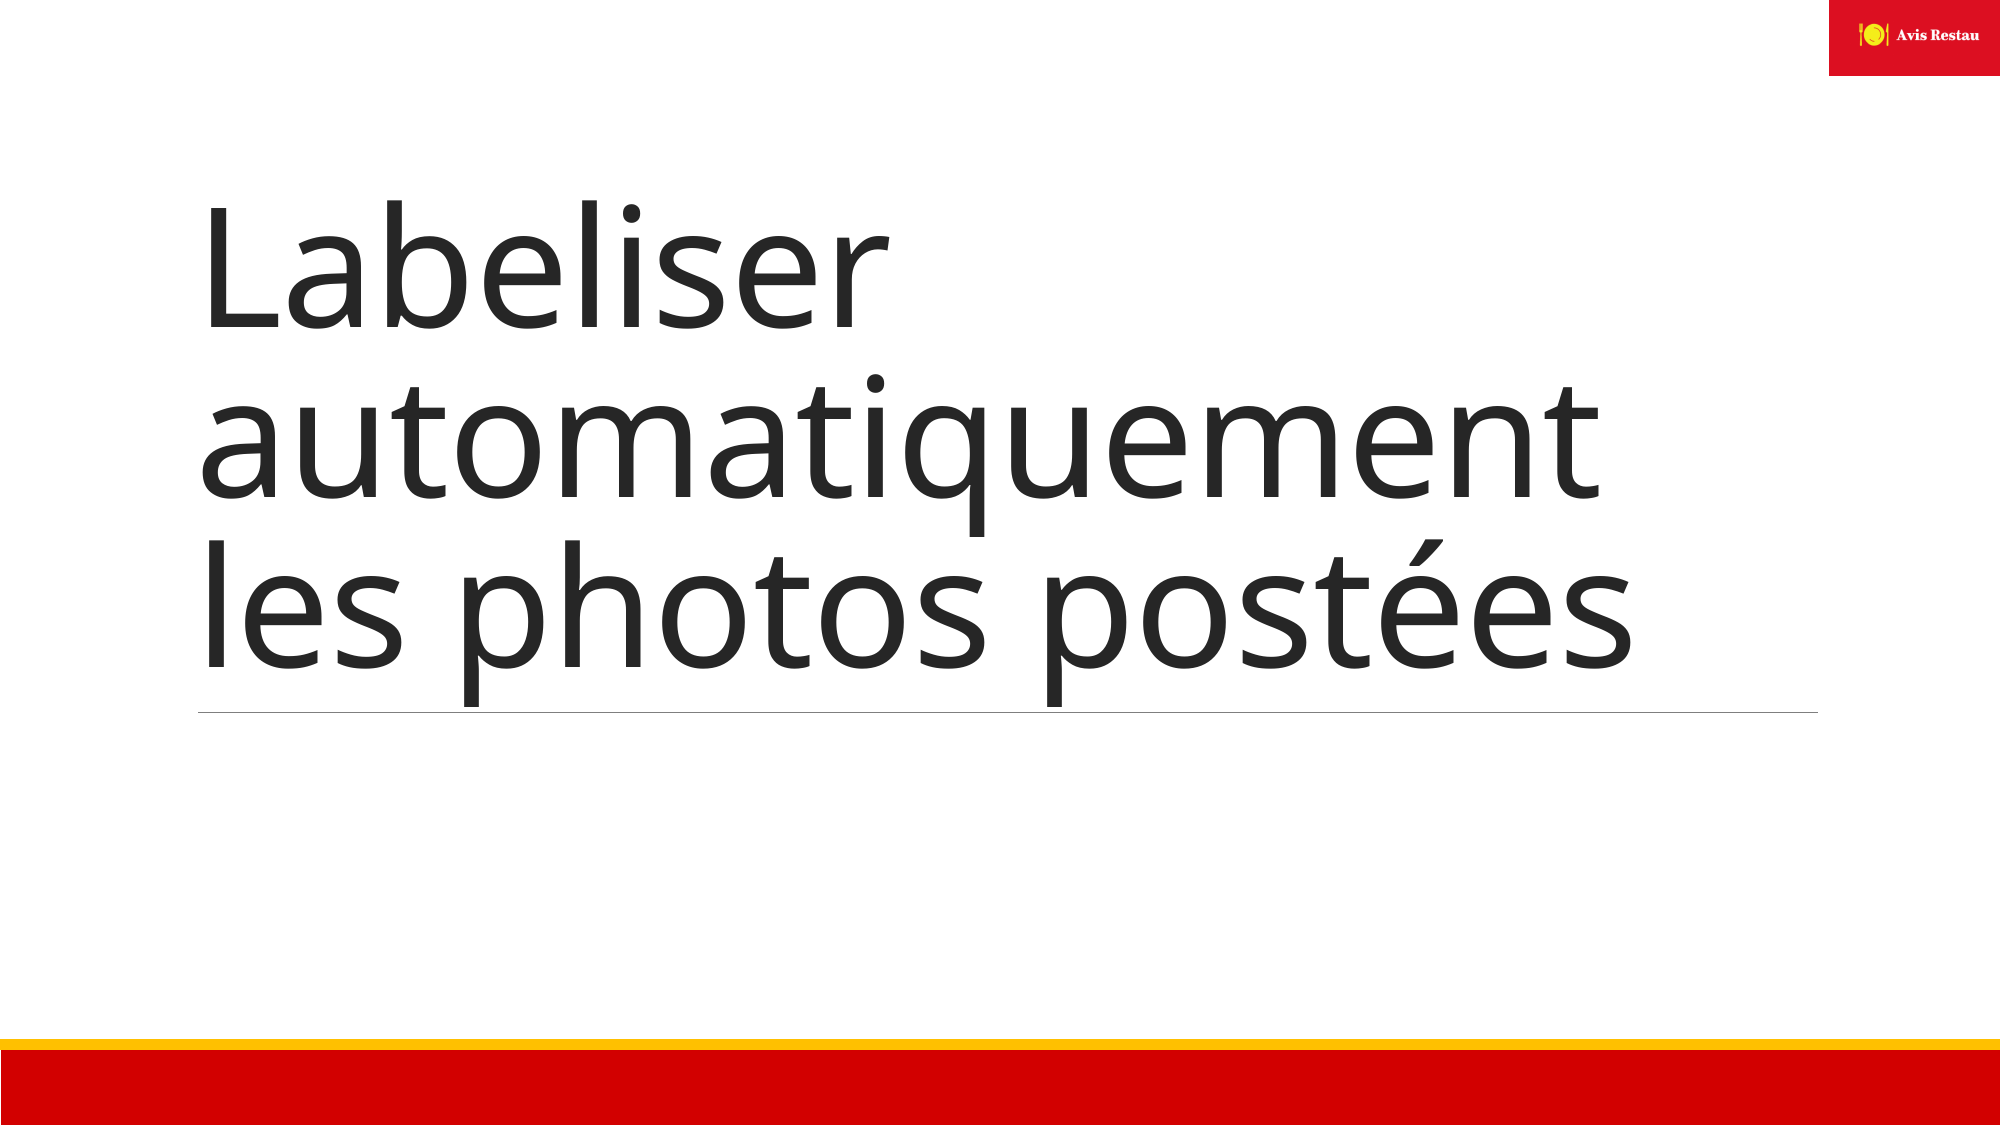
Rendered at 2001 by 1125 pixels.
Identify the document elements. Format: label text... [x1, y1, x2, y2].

picture [1829, 0, 2000, 76]
title Labeliser automatiquement les photos postées [180, 124, 1831, 710]
